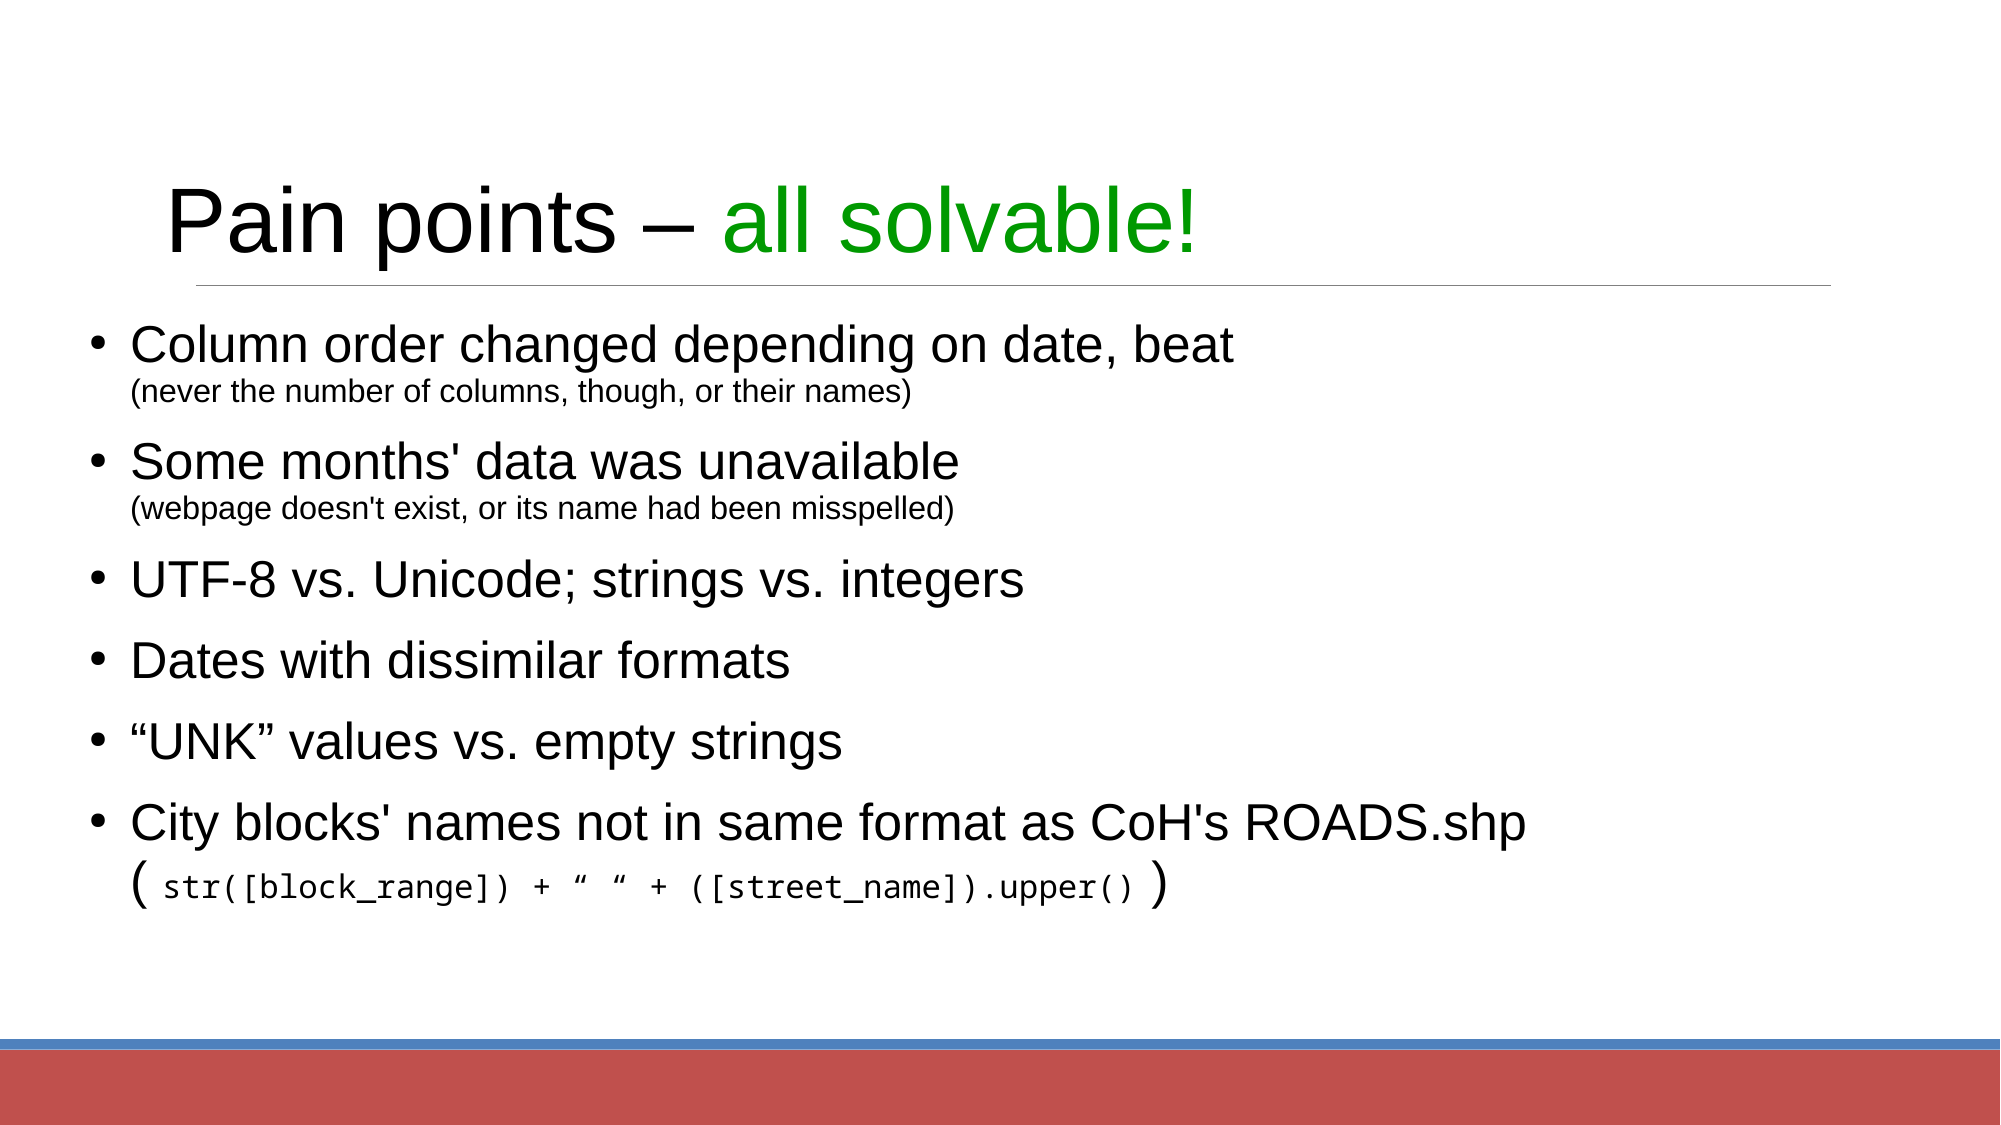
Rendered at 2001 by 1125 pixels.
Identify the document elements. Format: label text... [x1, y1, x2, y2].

list Column order changed depending on date, beat (never the number of columns, though, or their names) Some months' data was unavailable (webpage doesn't exist, or its name had been misspelled) UTF-8 vs. Unicode; strings vs. integers Dates with dissimilar formats “UNK” values vs. empty strings City blocks' names not in same format as CoH's ROADS.shp ( str([block_range]) + “ “ + ([street_name]).upper() ) [75, 314, 1891, 968]
title Pain points – all solvable! [165, 127, 1891, 314]
